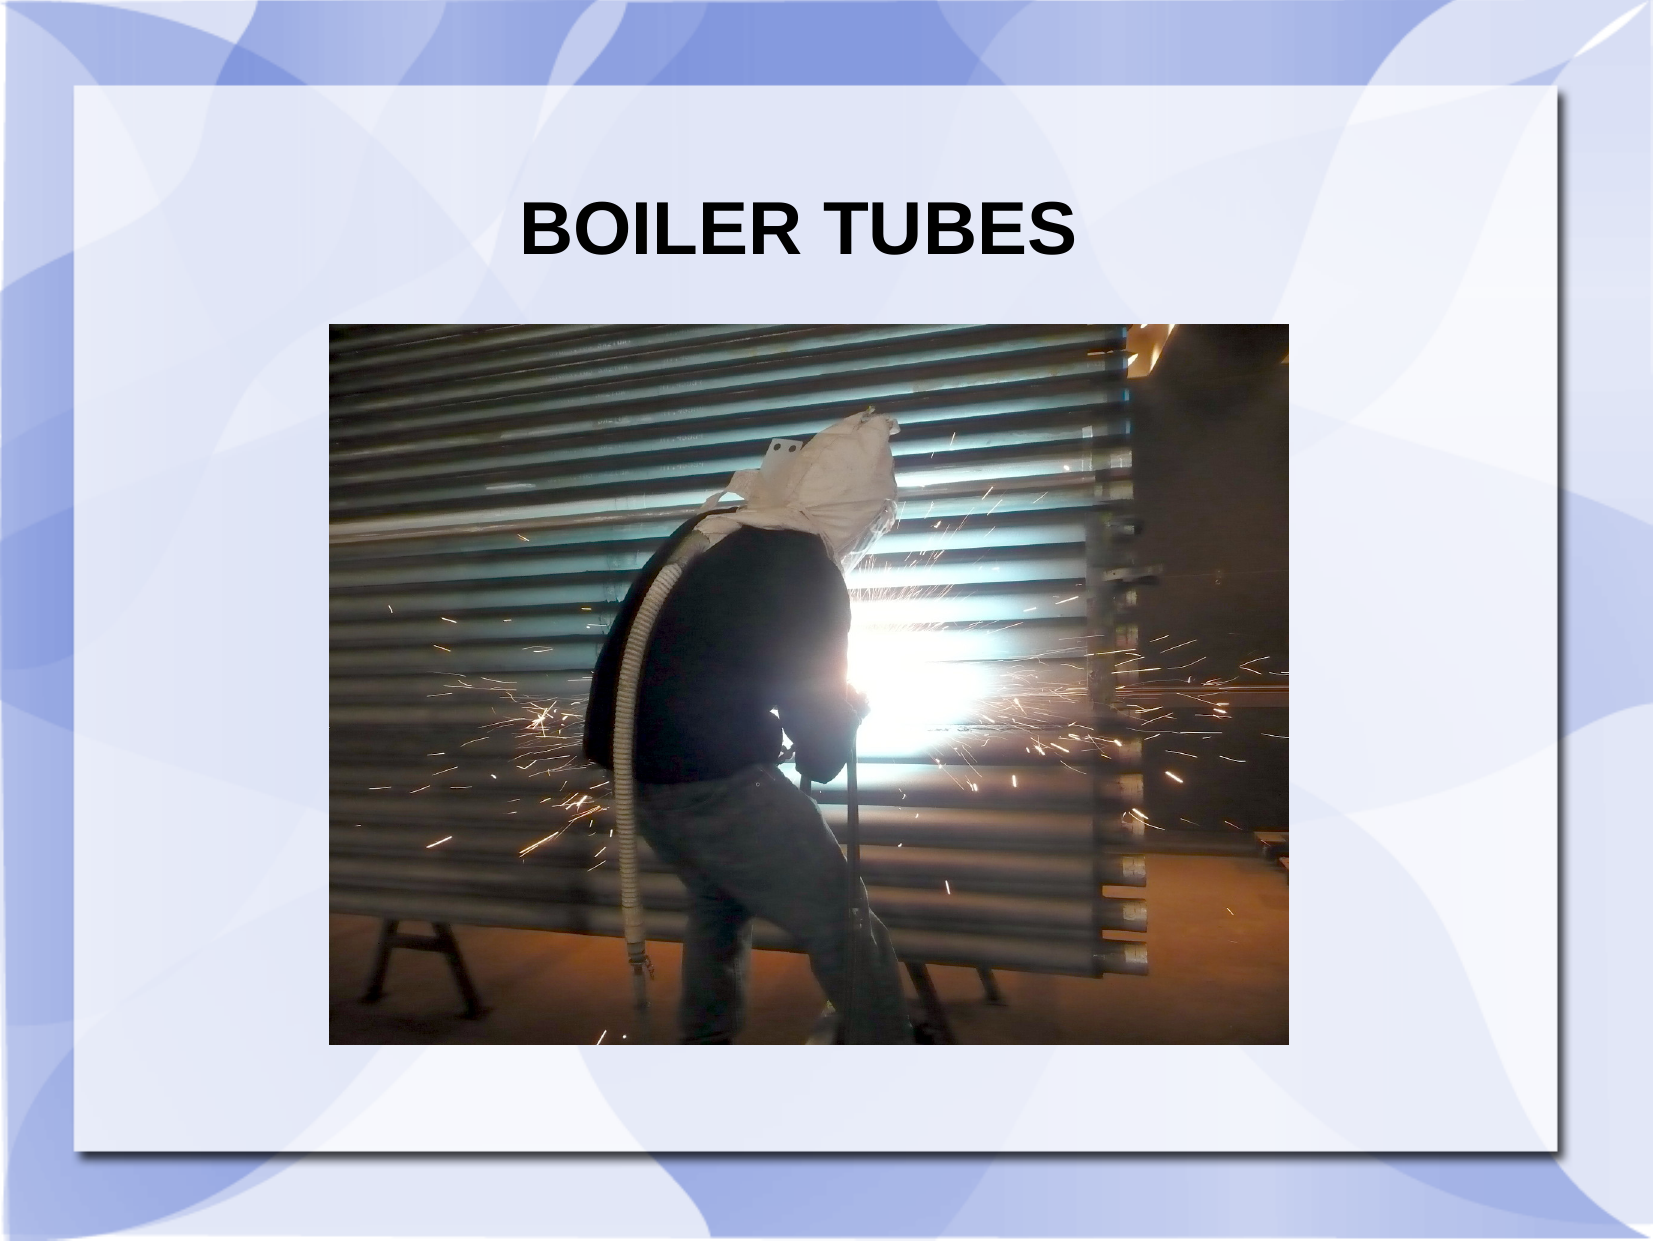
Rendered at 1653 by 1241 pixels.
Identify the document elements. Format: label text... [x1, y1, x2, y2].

title BOILER TUBES [210, 122, 1411, 331]
picture [0, 0, 1653, 1241]
